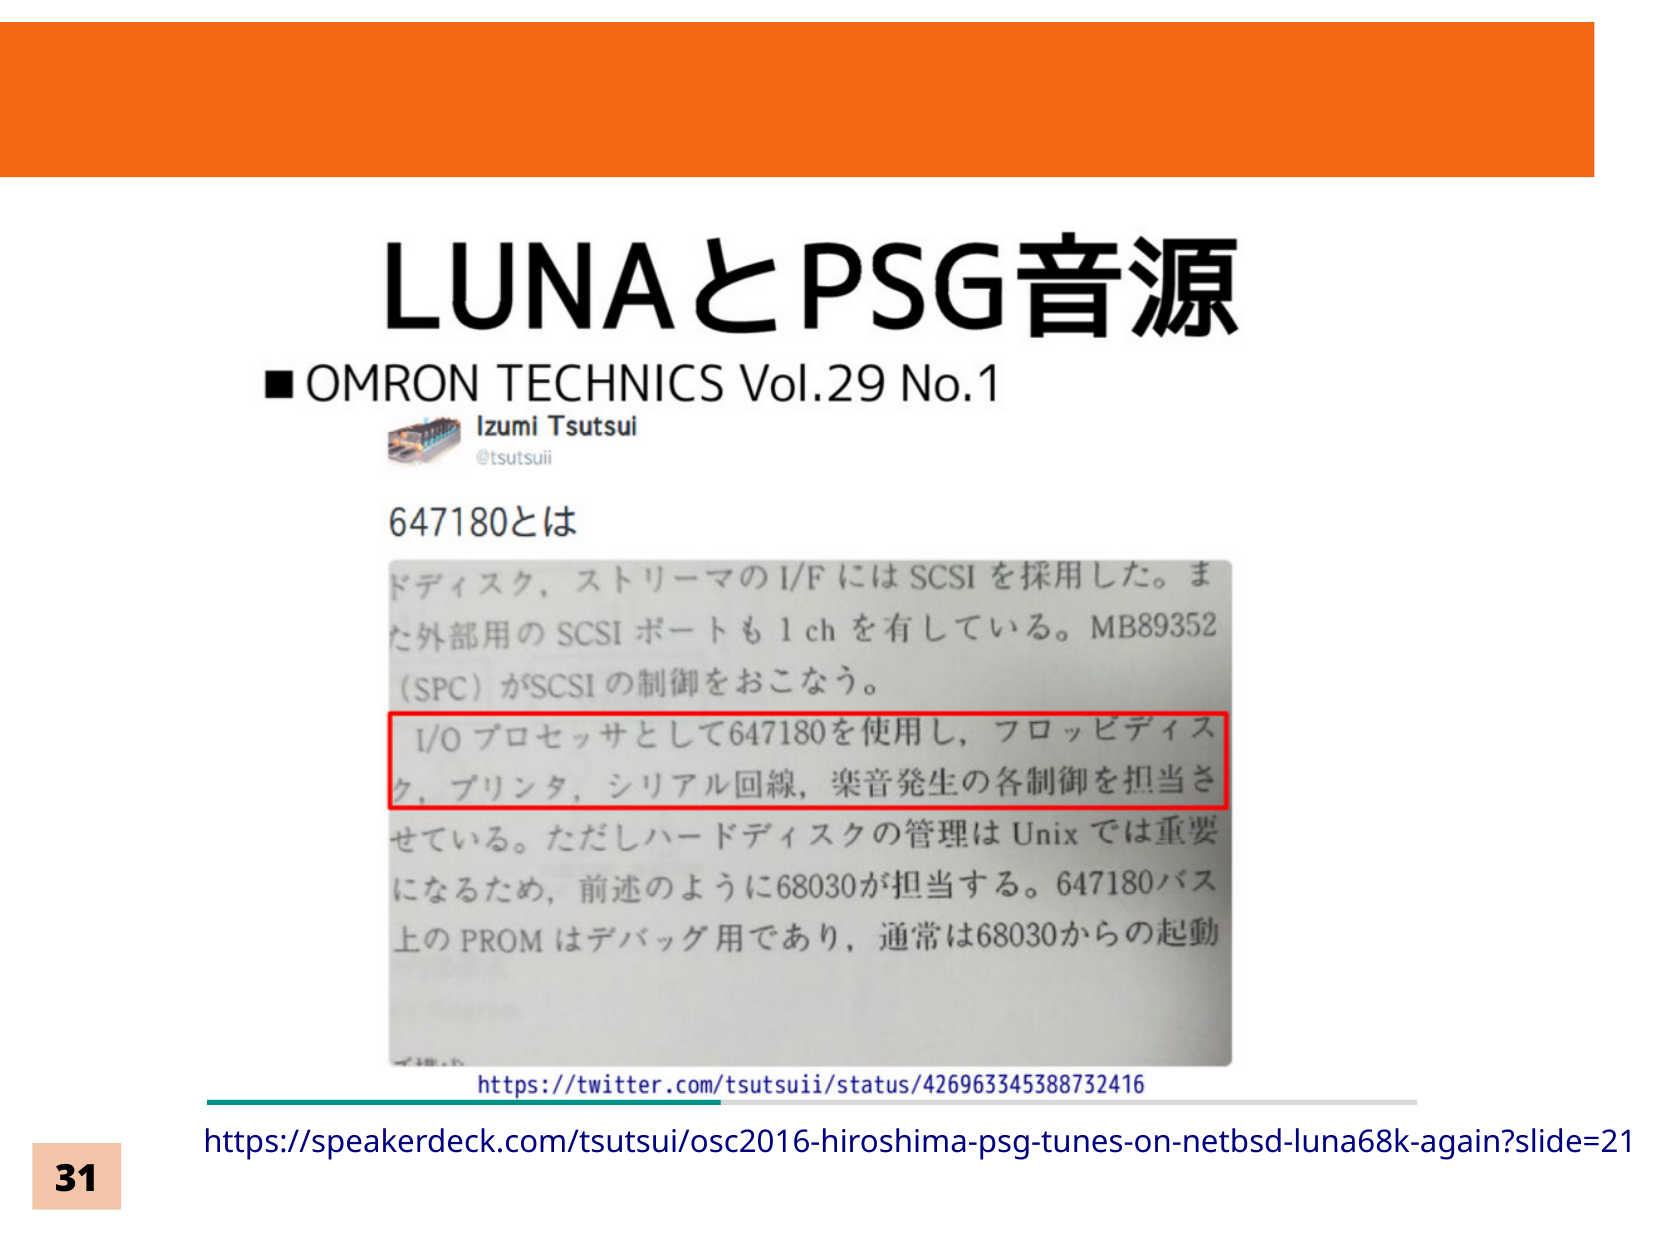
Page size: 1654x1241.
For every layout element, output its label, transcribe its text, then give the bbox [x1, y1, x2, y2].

picture [207, 201, 1417, 1105]
text_box https://speakerdeck.com/tsutsui/osc2016-hiroshima-psg-tunes-on-netbsd-luna68k-again?slide=21 [0, 1111, 1654, 1182]
